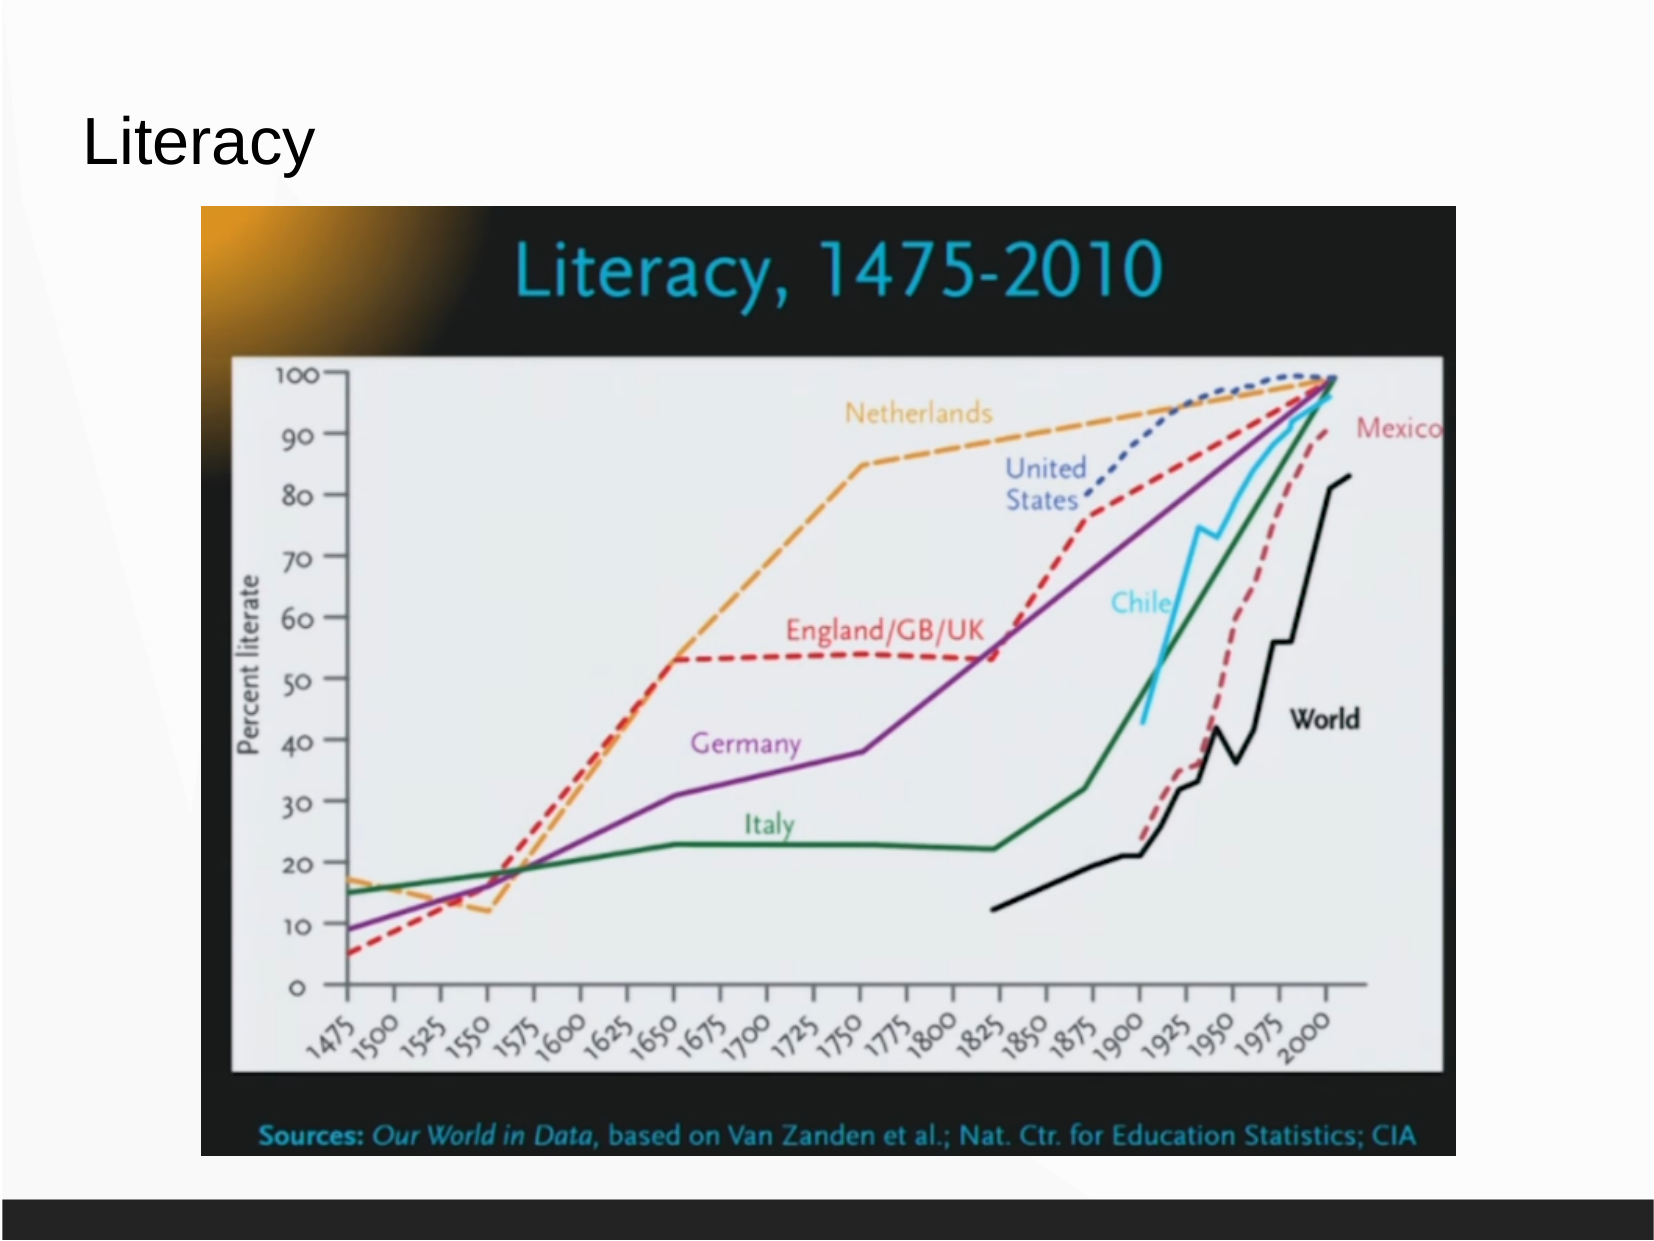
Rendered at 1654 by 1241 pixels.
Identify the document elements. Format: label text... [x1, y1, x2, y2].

picture [2, 0, 1654, 1241]
title Literacy [82, 45, 1571, 238]
